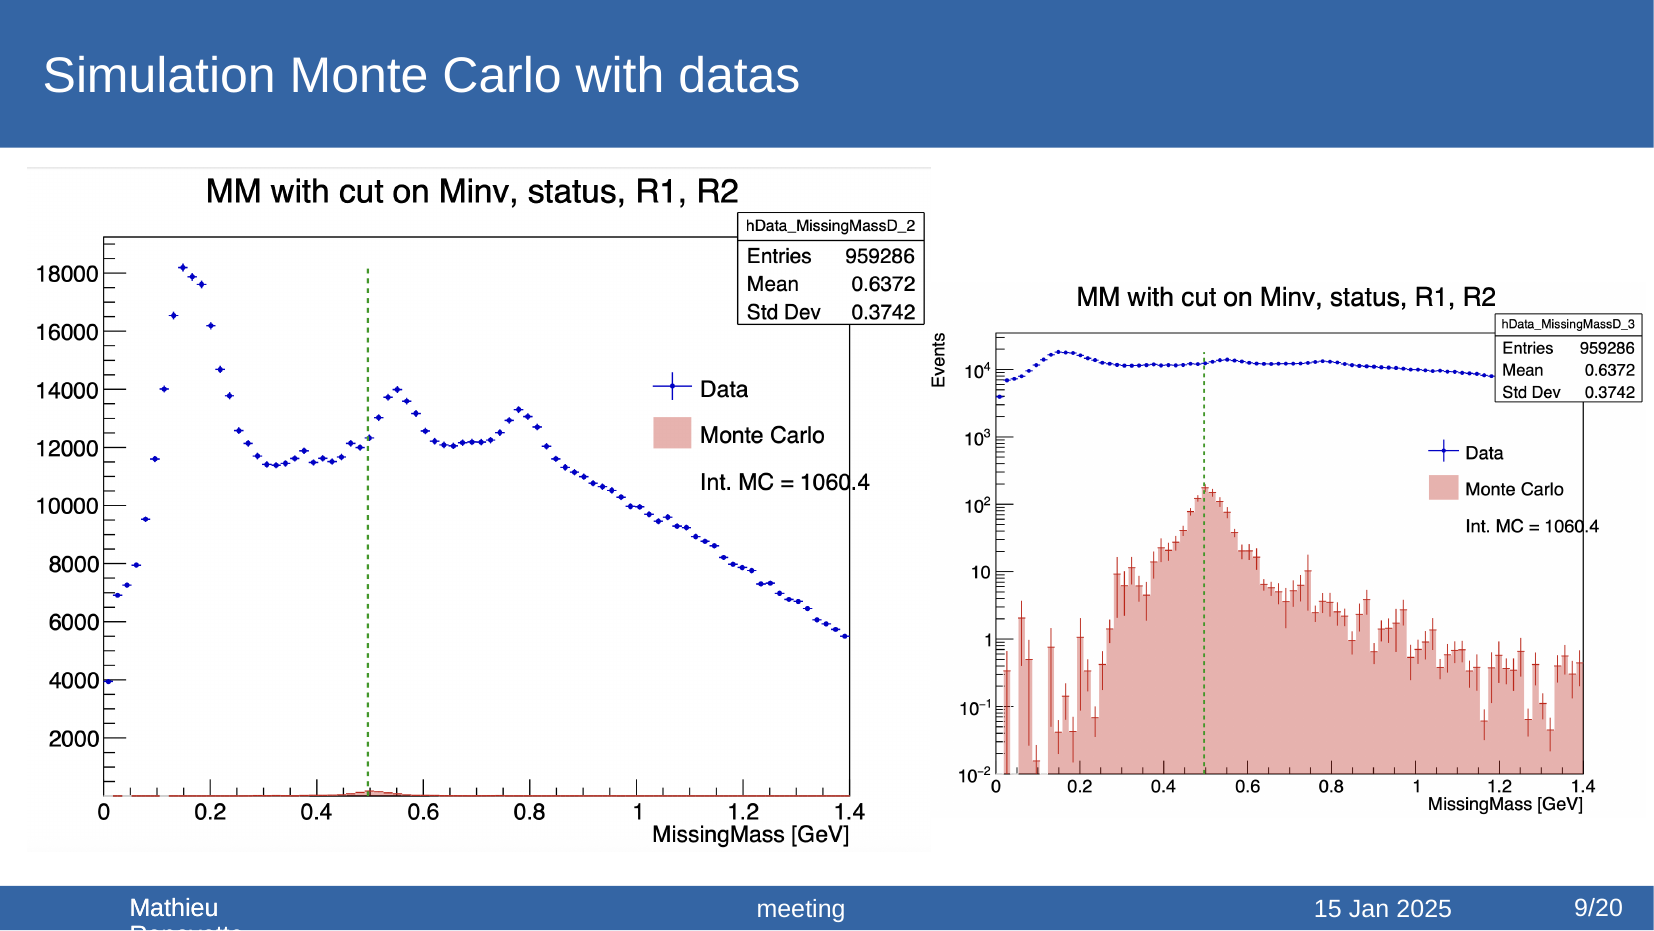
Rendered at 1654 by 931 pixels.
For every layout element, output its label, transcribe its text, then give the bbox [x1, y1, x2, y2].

text_box 15 Jan 2025 [1299, 887, 1536, 931]
text_box Mathieu Ronayette [114, 885, 355, 929]
picture [27, 167, 1646, 852]
text_box [0, 885, 131, 931]
text_box Simulation Monte Carlo with datas [27, 40, 886, 114]
text_box [0, 0, 1654, 148]
text_box meeting [734, 887, 953, 931]
text_box 9/20 [1559, 885, 1654, 930]
text_box [226, 885, 1654, 931]
